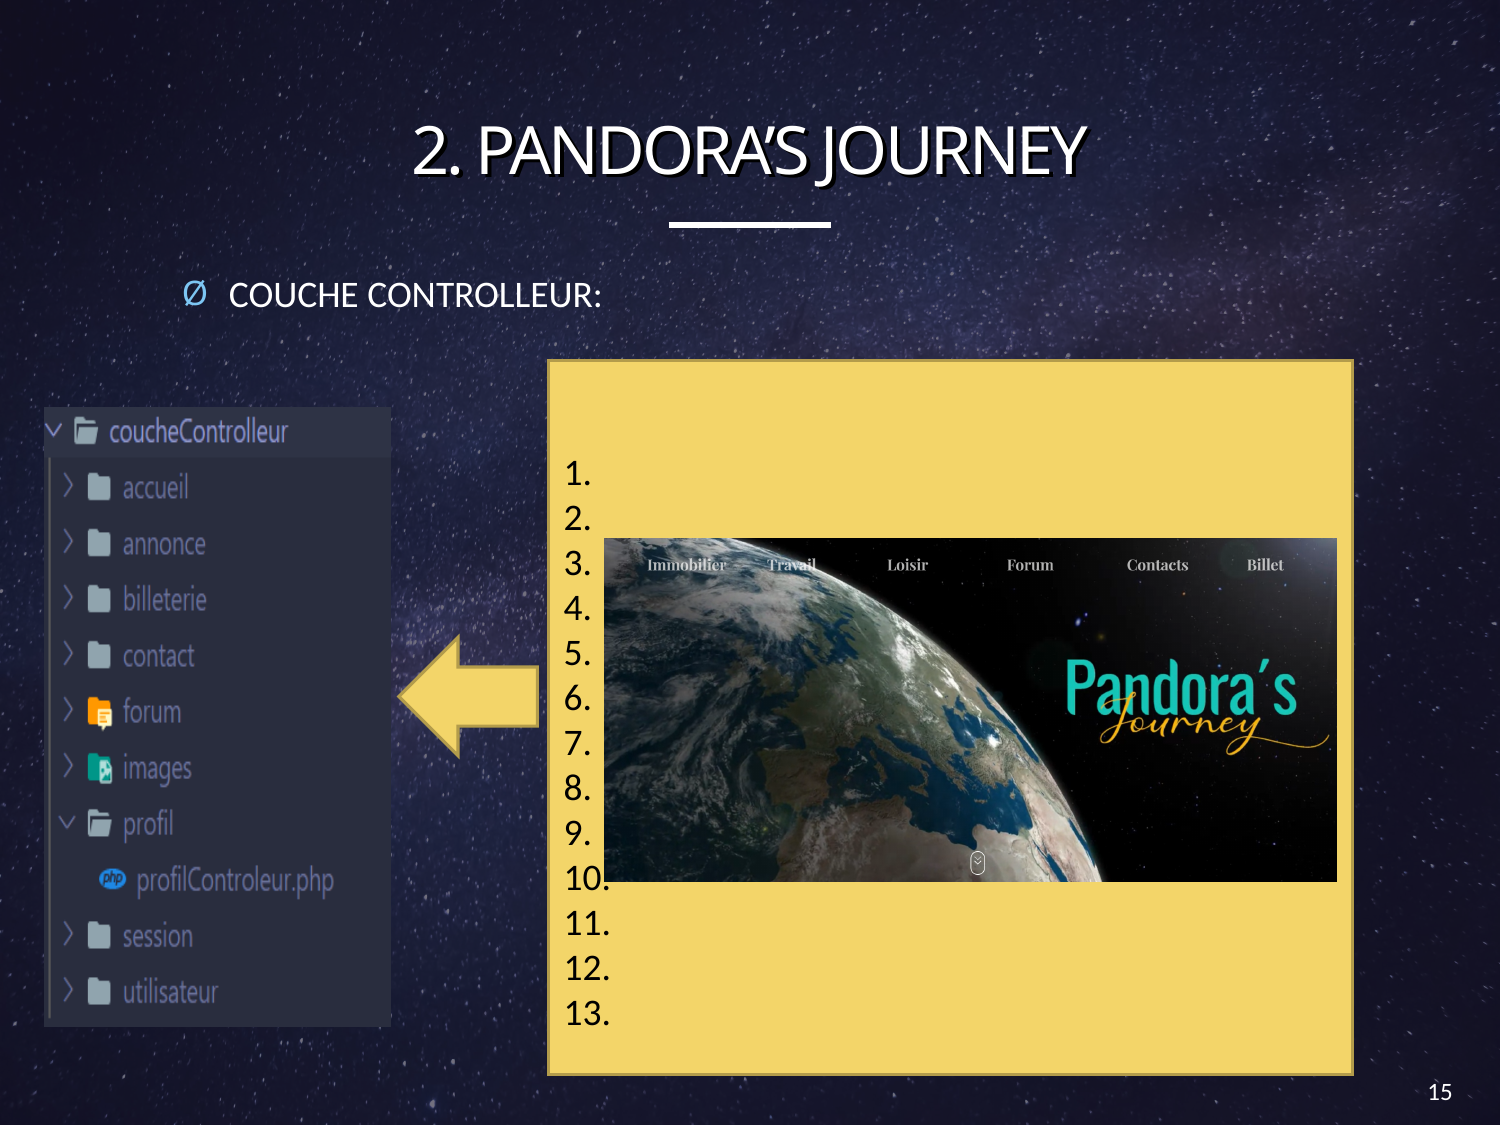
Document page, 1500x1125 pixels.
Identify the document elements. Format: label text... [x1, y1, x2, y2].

picture [604, 538, 1337, 882]
text_box [549, 361, 1352, 1074]
list COUCHE CONTROLLEUR: [17, 262, 1456, 1106]
picture [44, 408, 391, 1027]
title 2. PANDORA’S JOURNEY [112, 99, 1388, 200]
text_box [1412, 1052, 1488, 1113]
text_box [398, 637, 538, 756]
